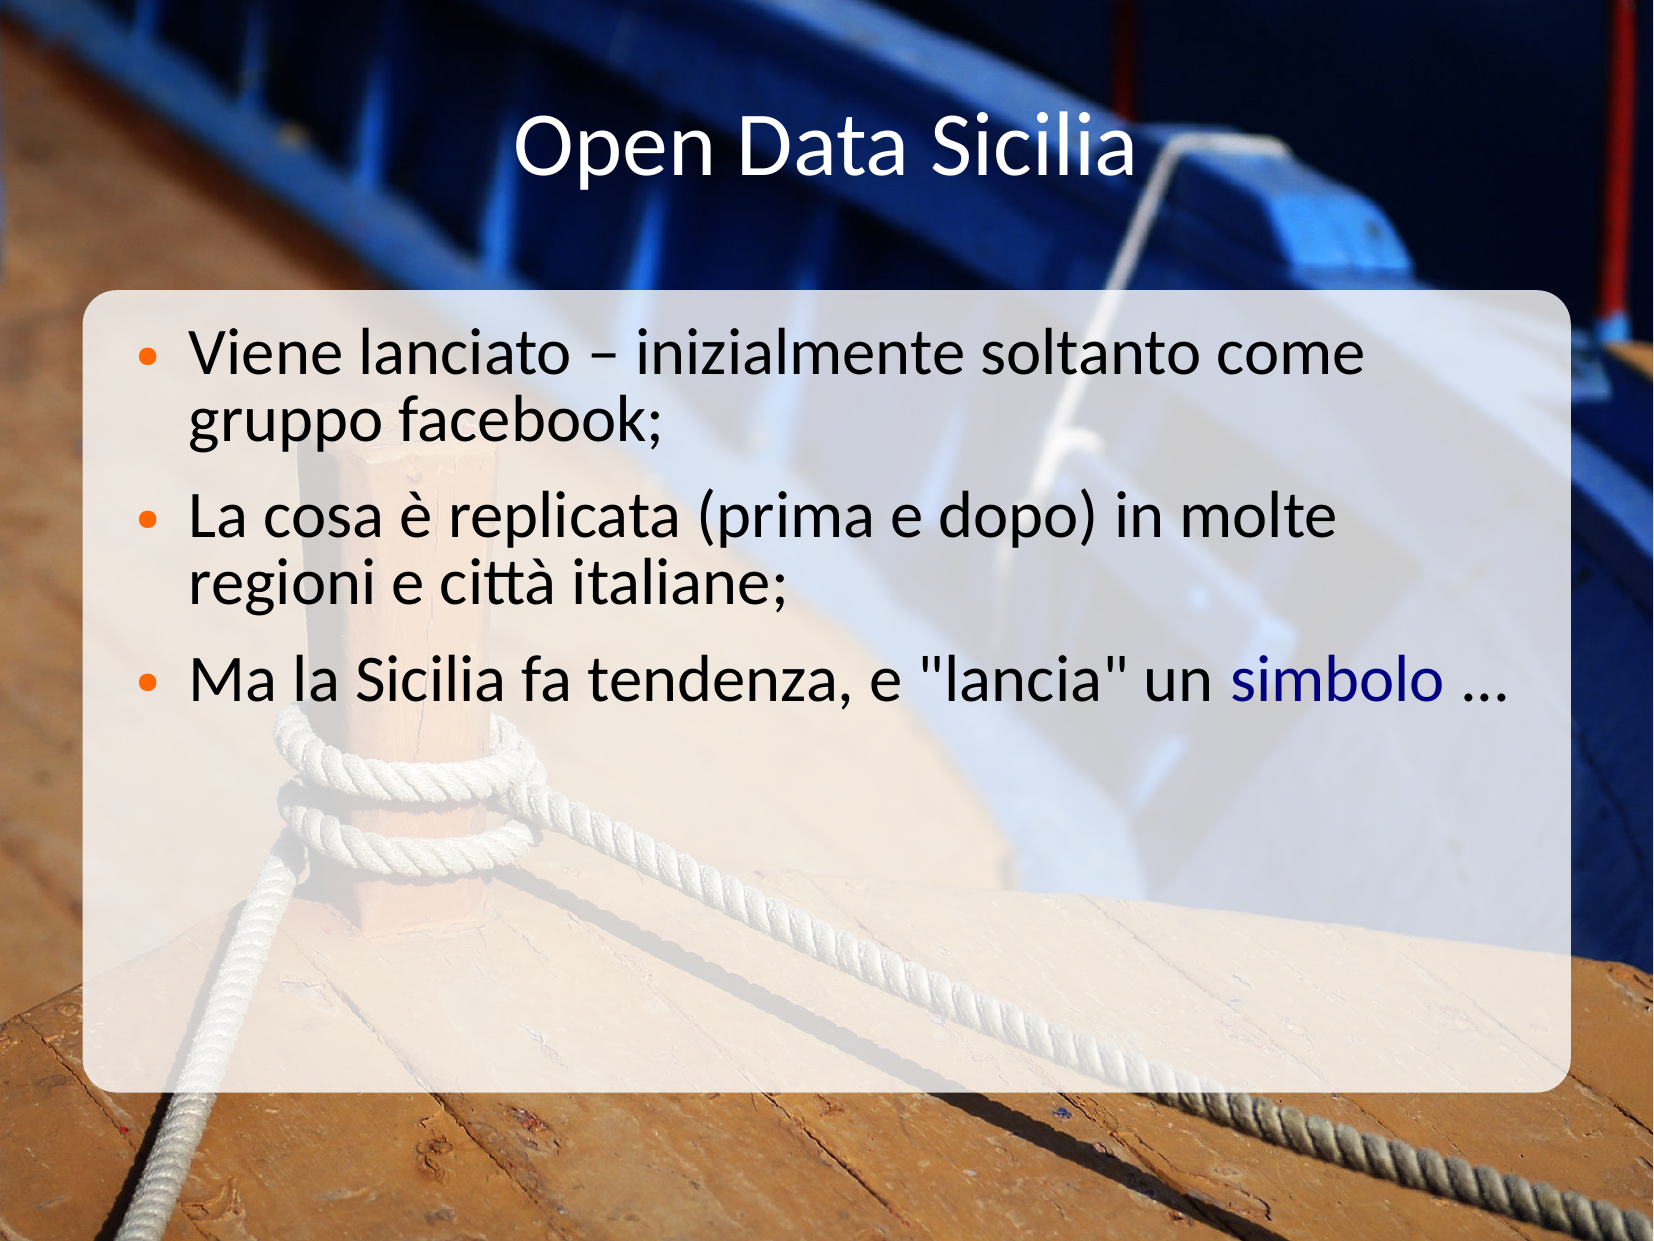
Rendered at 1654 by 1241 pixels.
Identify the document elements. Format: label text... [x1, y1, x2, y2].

list Viene lanciato – inizialmente soltanto come gruppo facebook; La cosa è replicata (prima e dopo) in molte regioni e città italiane; Ma la Sicilia fa tendenza, e "lancia" un simbolo ... [118, 324, 1536, 1076]
picture [0, 0, 1654, 1241]
title Open Data Sicilia [82, 49, 1571, 257]
